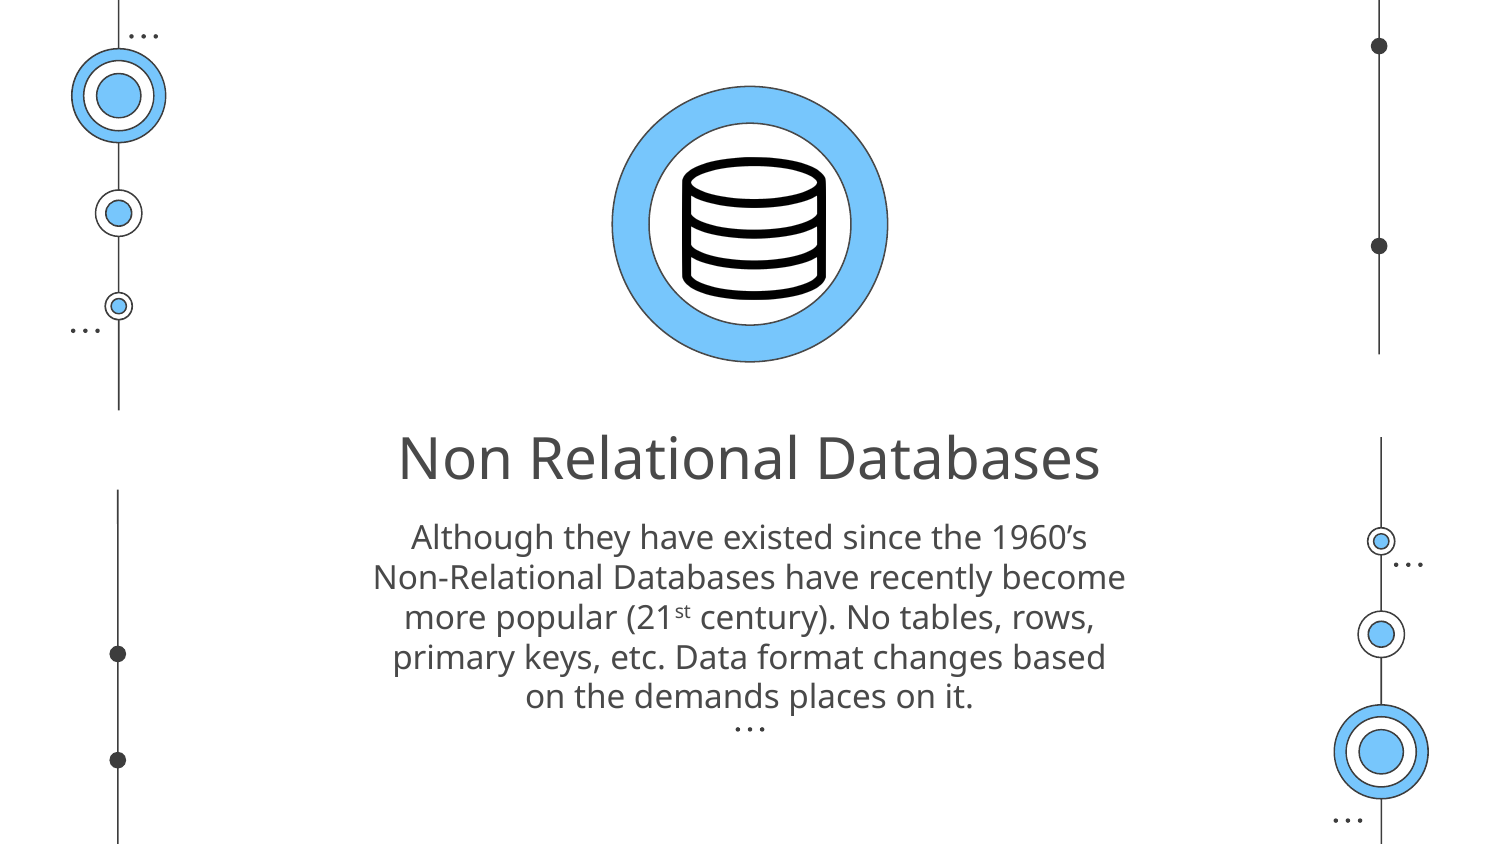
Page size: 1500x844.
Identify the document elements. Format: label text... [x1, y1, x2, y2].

picture [682, 157, 826, 301]
subtitle Although they have existed since the 1960’s Non-Relational Databases have recently become more popular (21st century). No tables, rows, primary keys, etc. Data format changes based on the demands places on it. [355, 501, 1145, 687]
title Non Relational Databases [355, 406, 1145, 501]
text_box [612, 86, 888, 362]
